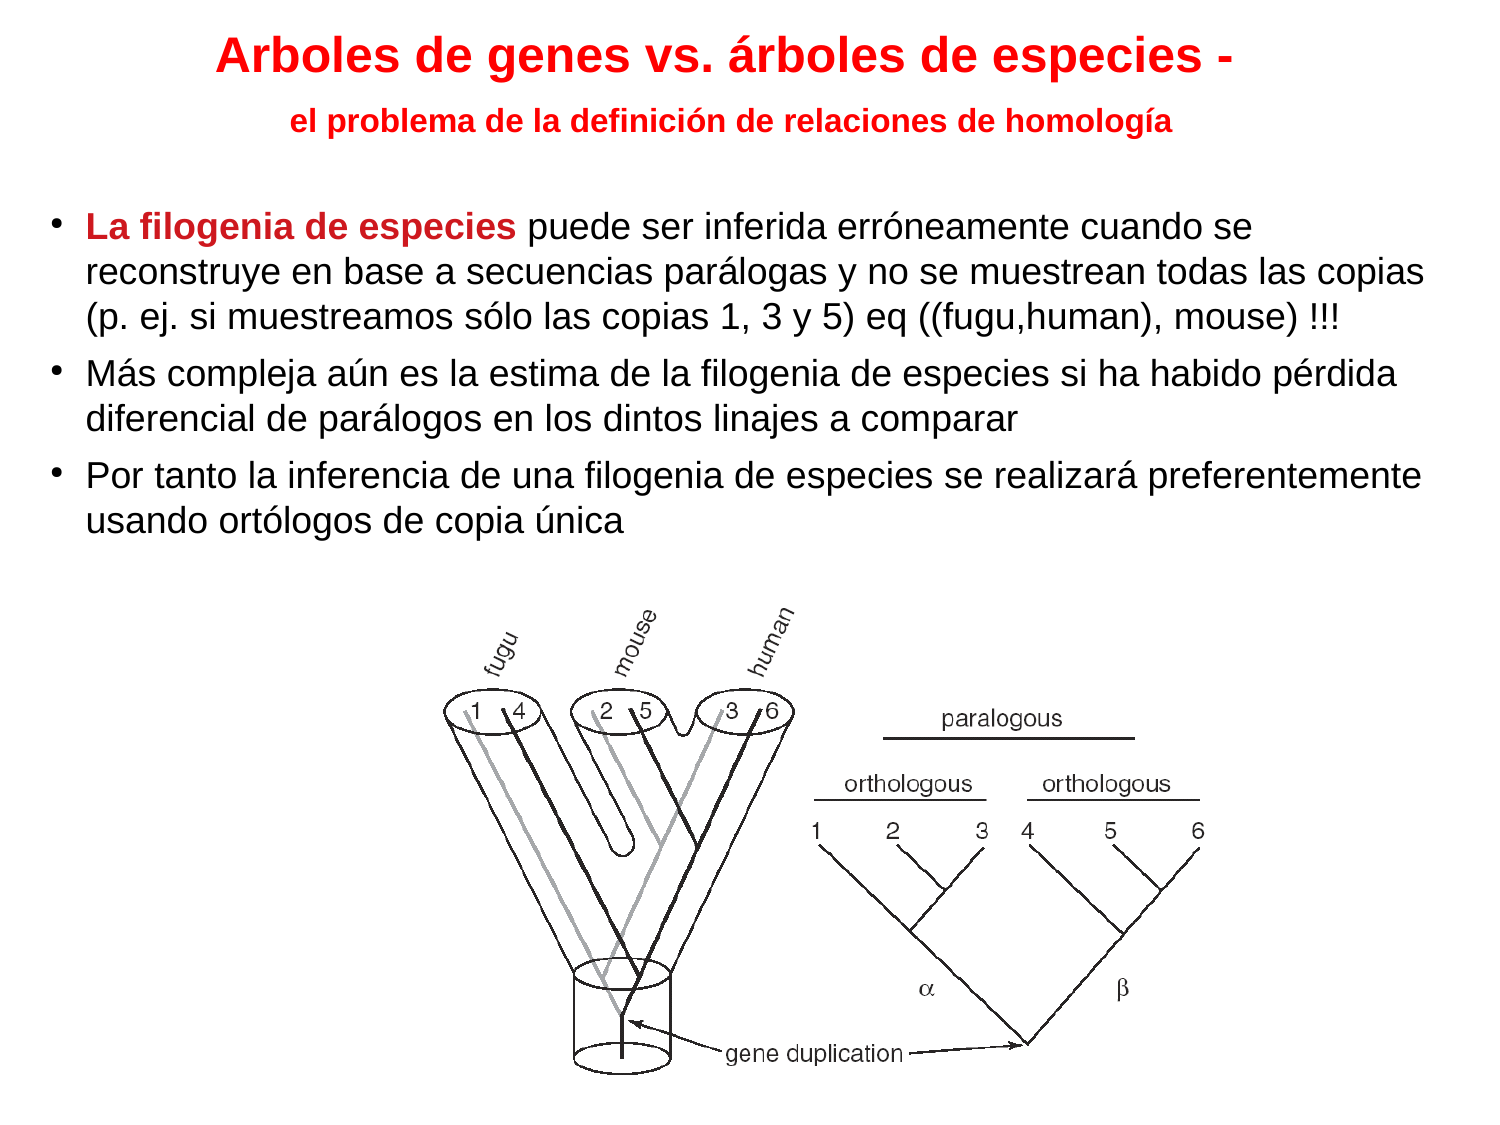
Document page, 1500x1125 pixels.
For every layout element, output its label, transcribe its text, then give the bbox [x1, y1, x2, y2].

text_box Arboles de genes vs. árboles de especies - el problema de la definición de relaciones de homología [199, 15, 1250, 151]
text_box La filogenia de especies puede ser inferida erróneamente cuando se reconstruye en base a secuencias parálogas y no se muestrean todas las copias (p. ej. si muestreamos sólo las copias 1, 3 y 5) eq ((fugu,human), mouse) !!! Más compleja aún es la estima de la filogenia de especies si ha habido pérdida diferencial de parálogos en los dintos linajes a comparar Por tanto la inferencia de una filogenia de especies se realizará preferentemente usando ortólogos de copia única [35, 194, 1471, 639]
picture [437, 639, 1210, 1083]
